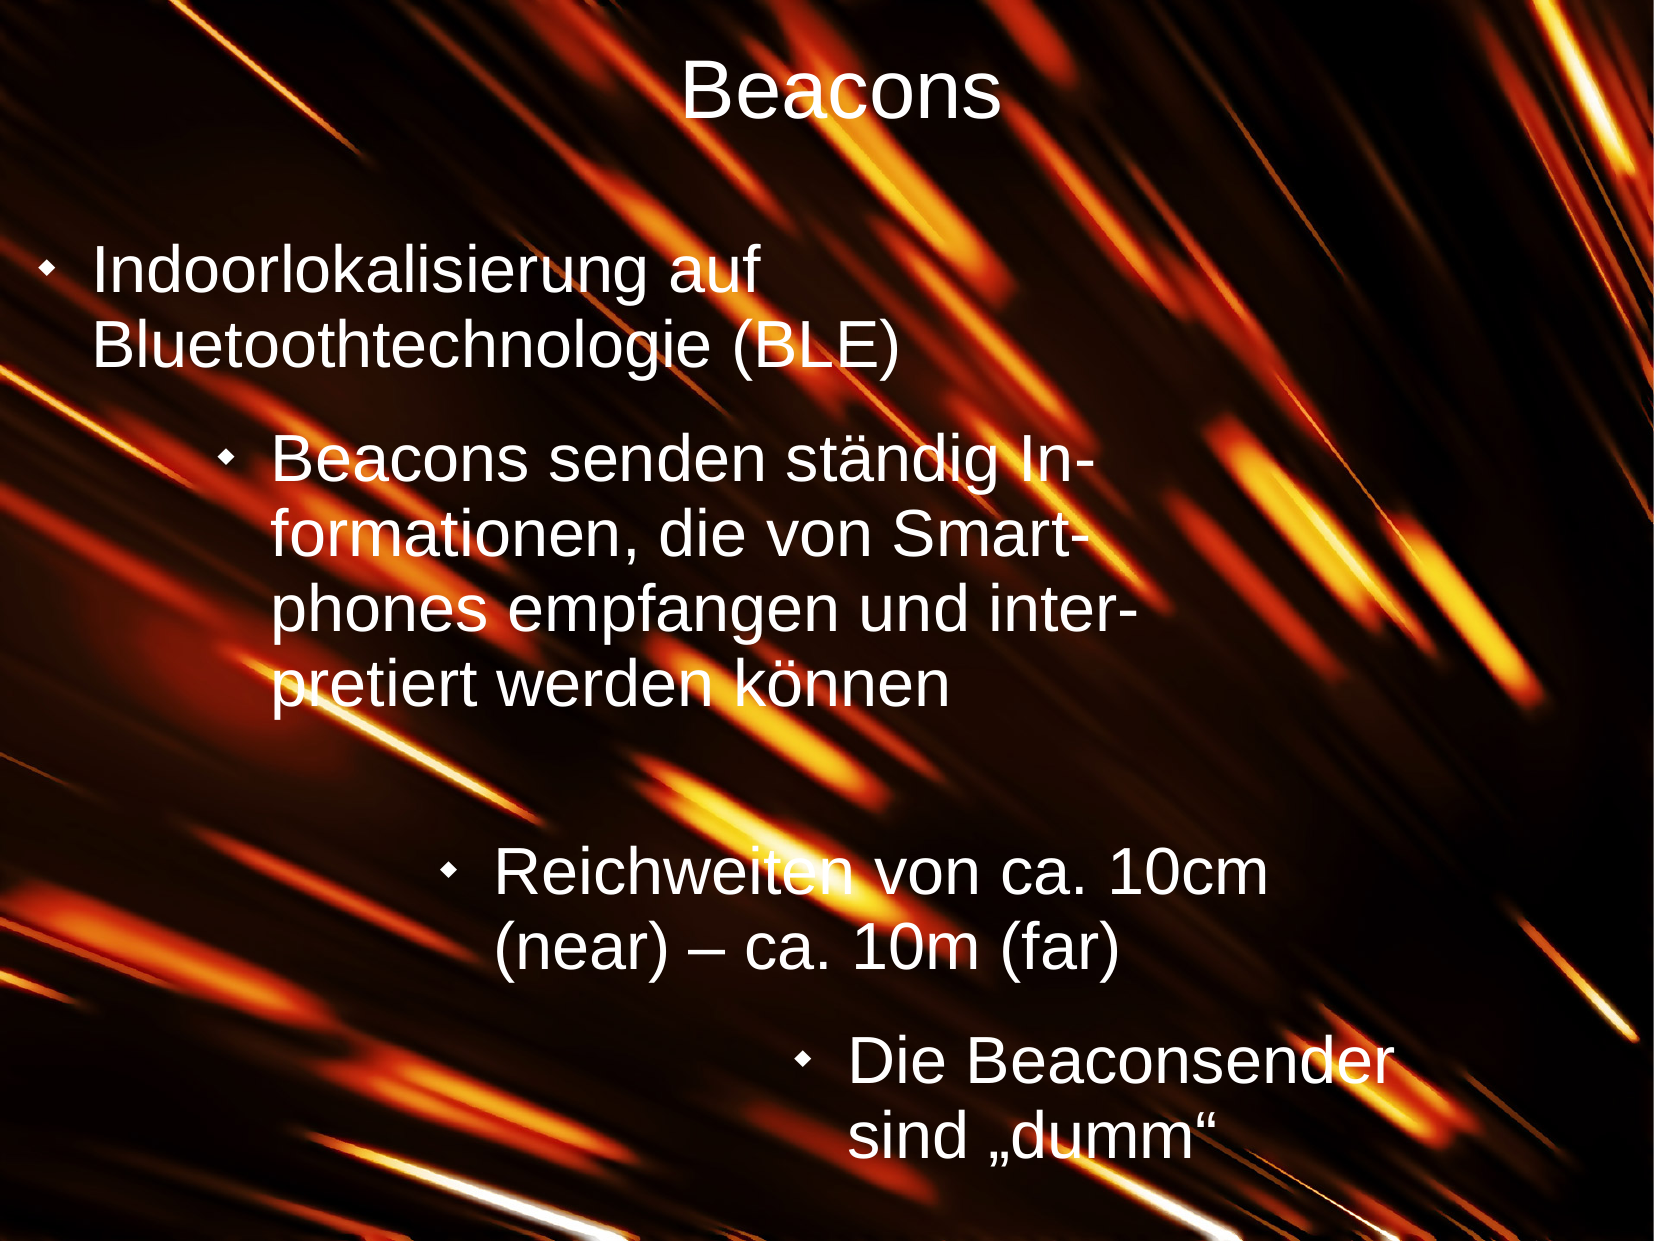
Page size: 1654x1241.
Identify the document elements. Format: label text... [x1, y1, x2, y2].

text_box Beacons [649, 35, 1034, 154]
picture [0, 0, 1654, 1241]
text_box Reichweiten von ca. 10cm (near) – ca. 10m (far) [425, 826, 1335, 1016]
text_box Die Beaconsender sind „dumm“ [779, 1015, 1548, 1182]
text_box Indoorlokalisierung auf Bluetoothtechnologie (BLE) [23, 224, 945, 402]
text_box Beacons senden ständig In-formationen, die von Smart-phones empfangen und inter-pretiert werden können [202, 413, 1196, 745]
